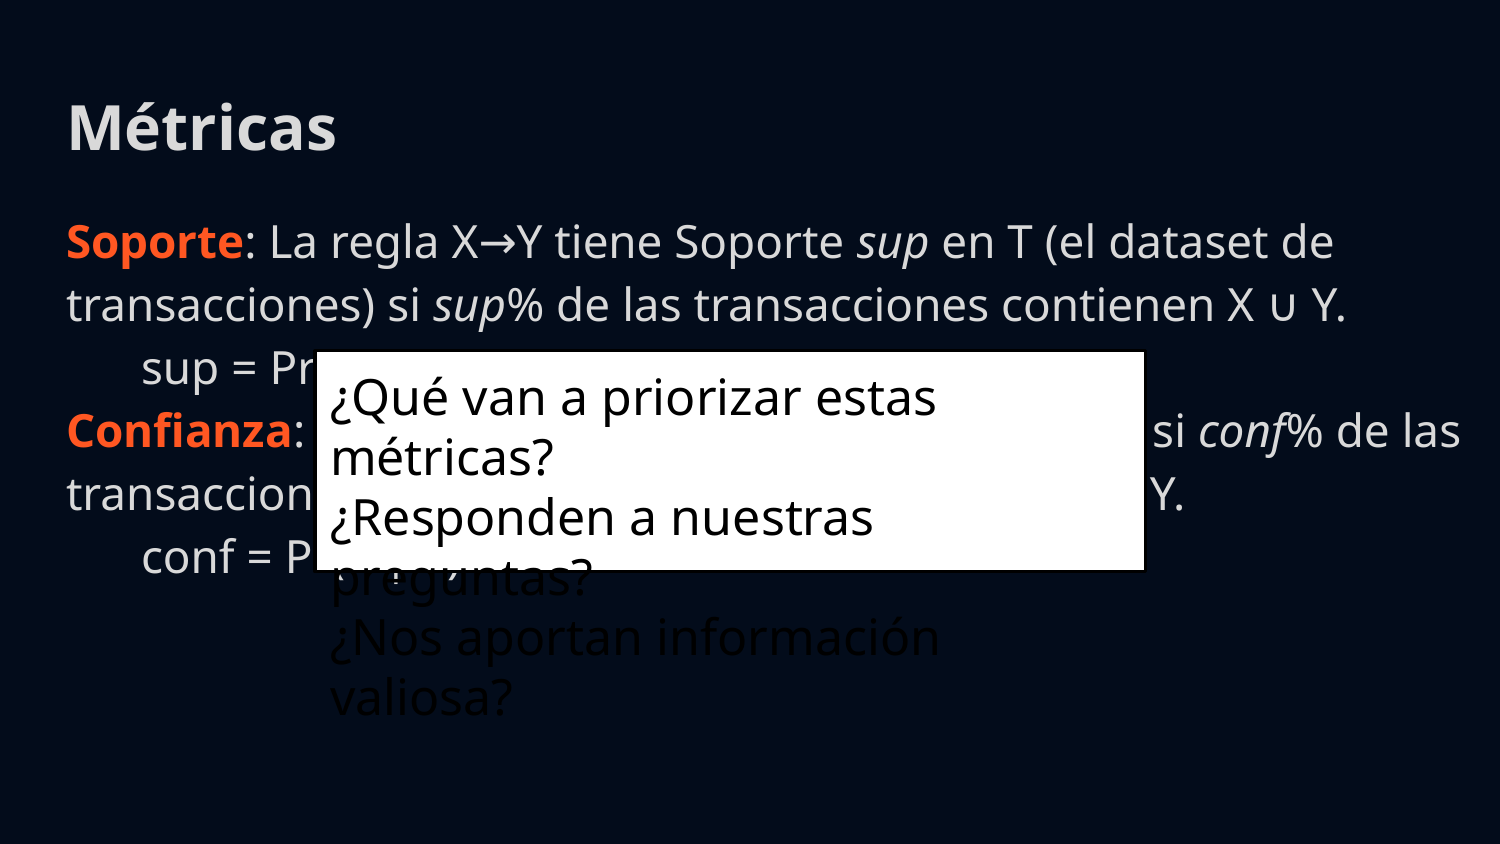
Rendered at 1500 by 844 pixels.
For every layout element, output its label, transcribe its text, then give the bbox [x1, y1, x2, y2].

list Soporte: La regla X→Y tiene Soporte sup en T (el dataset de transacciones) si sup% de las transacciones contienen X ∪ Y. sup = Pr(X ∪ Y). Confianza: La regla X→Y tiene Confianza conf en T si conf% de las transacciones que contienen X también contienen Y. conf = Pr(Y | X) [51, 189, 1500, 750]
text_box ¿Qué van a priorizar estas métricas? ¿Responden a nuestras preguntas? ¿Nos aportan información valiosa? [315, 350, 1146, 572]
title Métricas [51, 72, 1449, 167]
